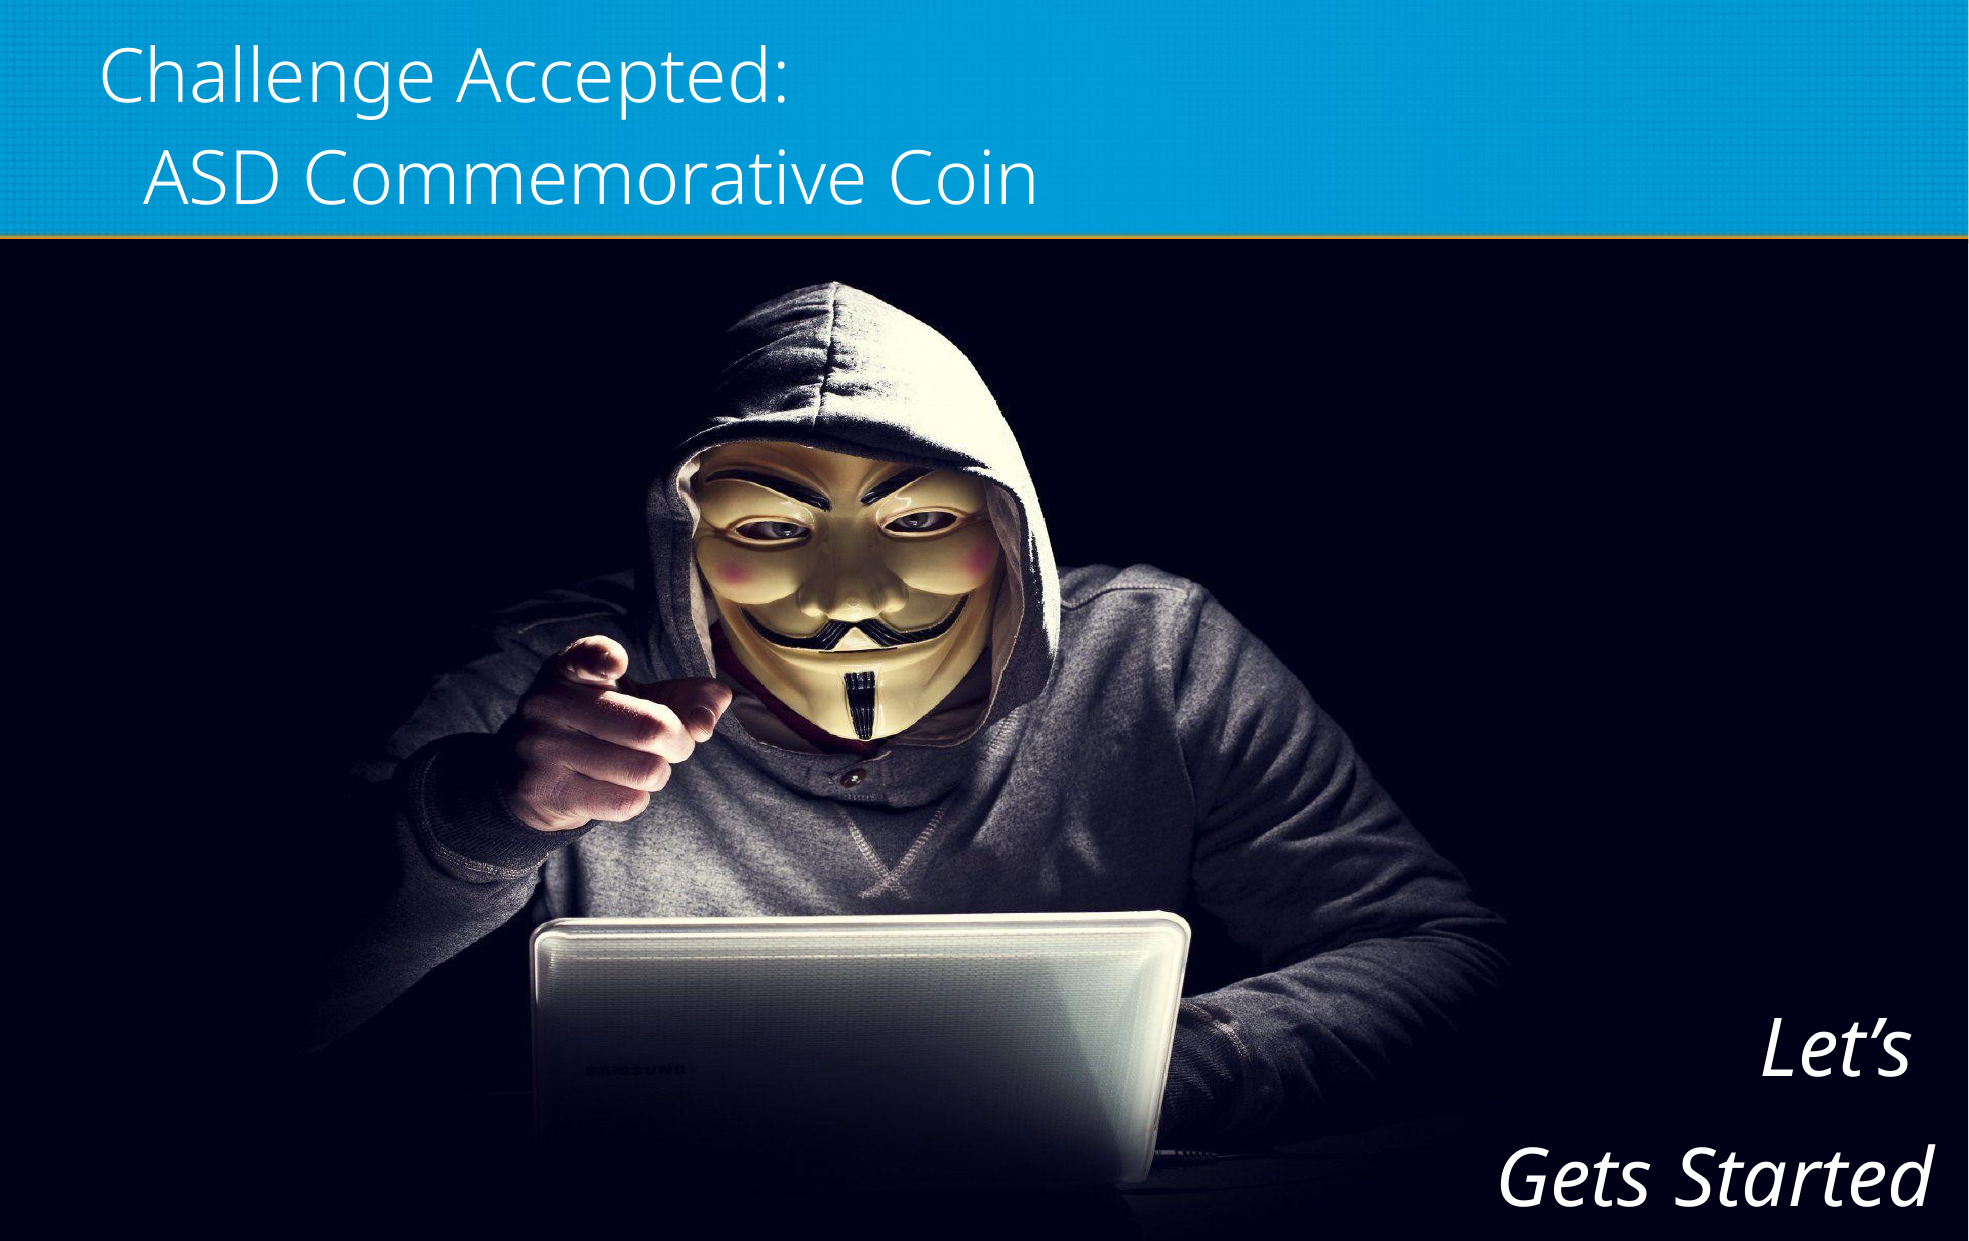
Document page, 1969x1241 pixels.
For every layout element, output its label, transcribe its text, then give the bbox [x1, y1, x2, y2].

title Challenge Accepted: ASD Commemorative Coin [98, 19, 1870, 227]
picture [0, 233, 1969, 1241]
list Let’s Gets Started [1230, 990, 1936, 1231]
